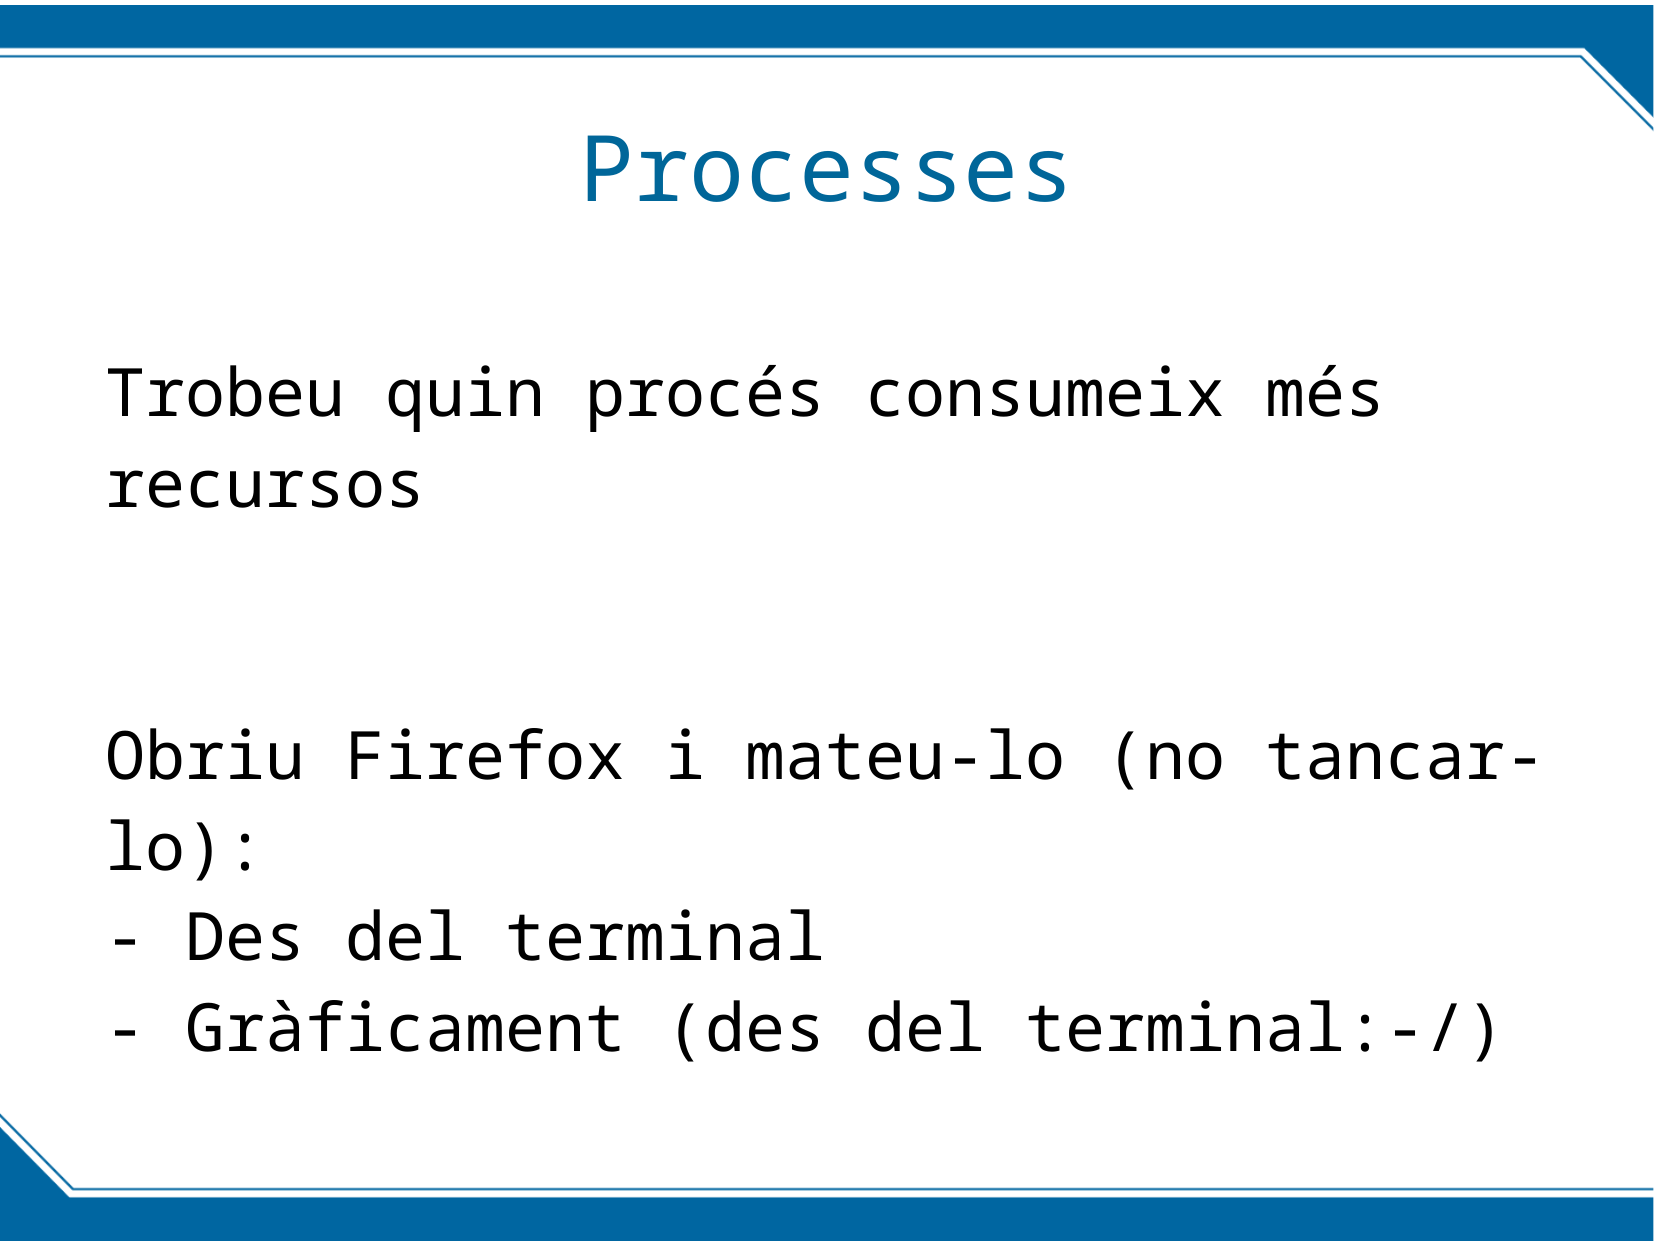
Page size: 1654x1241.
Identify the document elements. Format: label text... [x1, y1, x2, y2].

picture [0, 1113, 105, 1241]
picture [1546, 1113, 1654, 1241]
subtitle Trobeu quin procés consumeix més recursos Obriu Firefox i mateu-lo (no tancar-lo): - Des del terminal - Gràficament (des del terminal:-/) [105, 345, 1546, 1241]
title Processes [82, 62, 1571, 271]
picture [0, 5, 1654, 132]
